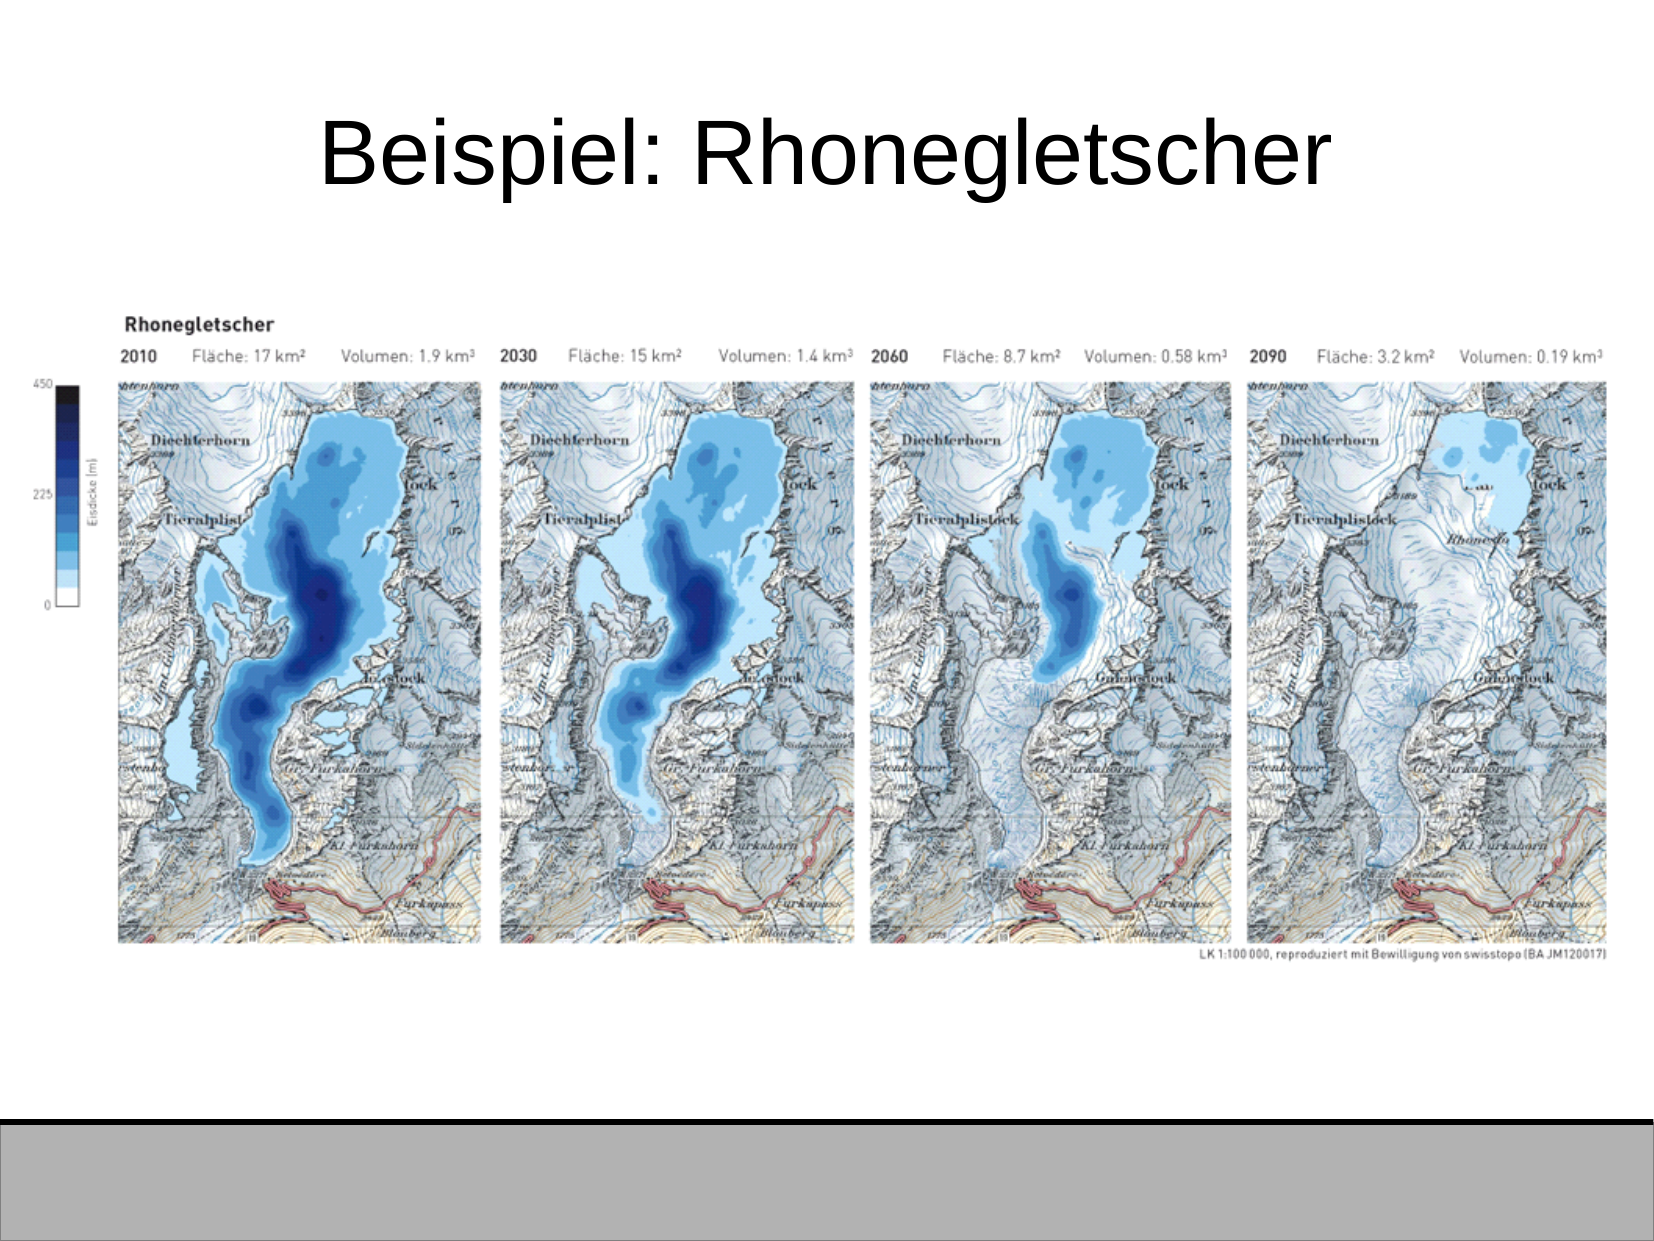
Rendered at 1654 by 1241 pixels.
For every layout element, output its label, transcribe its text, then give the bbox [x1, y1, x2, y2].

text_box [0, 1125, 1654, 1241]
picture [23, 301, 1624, 964]
title Beispiel: Rhonegletscher [82, 49, 1571, 257]
